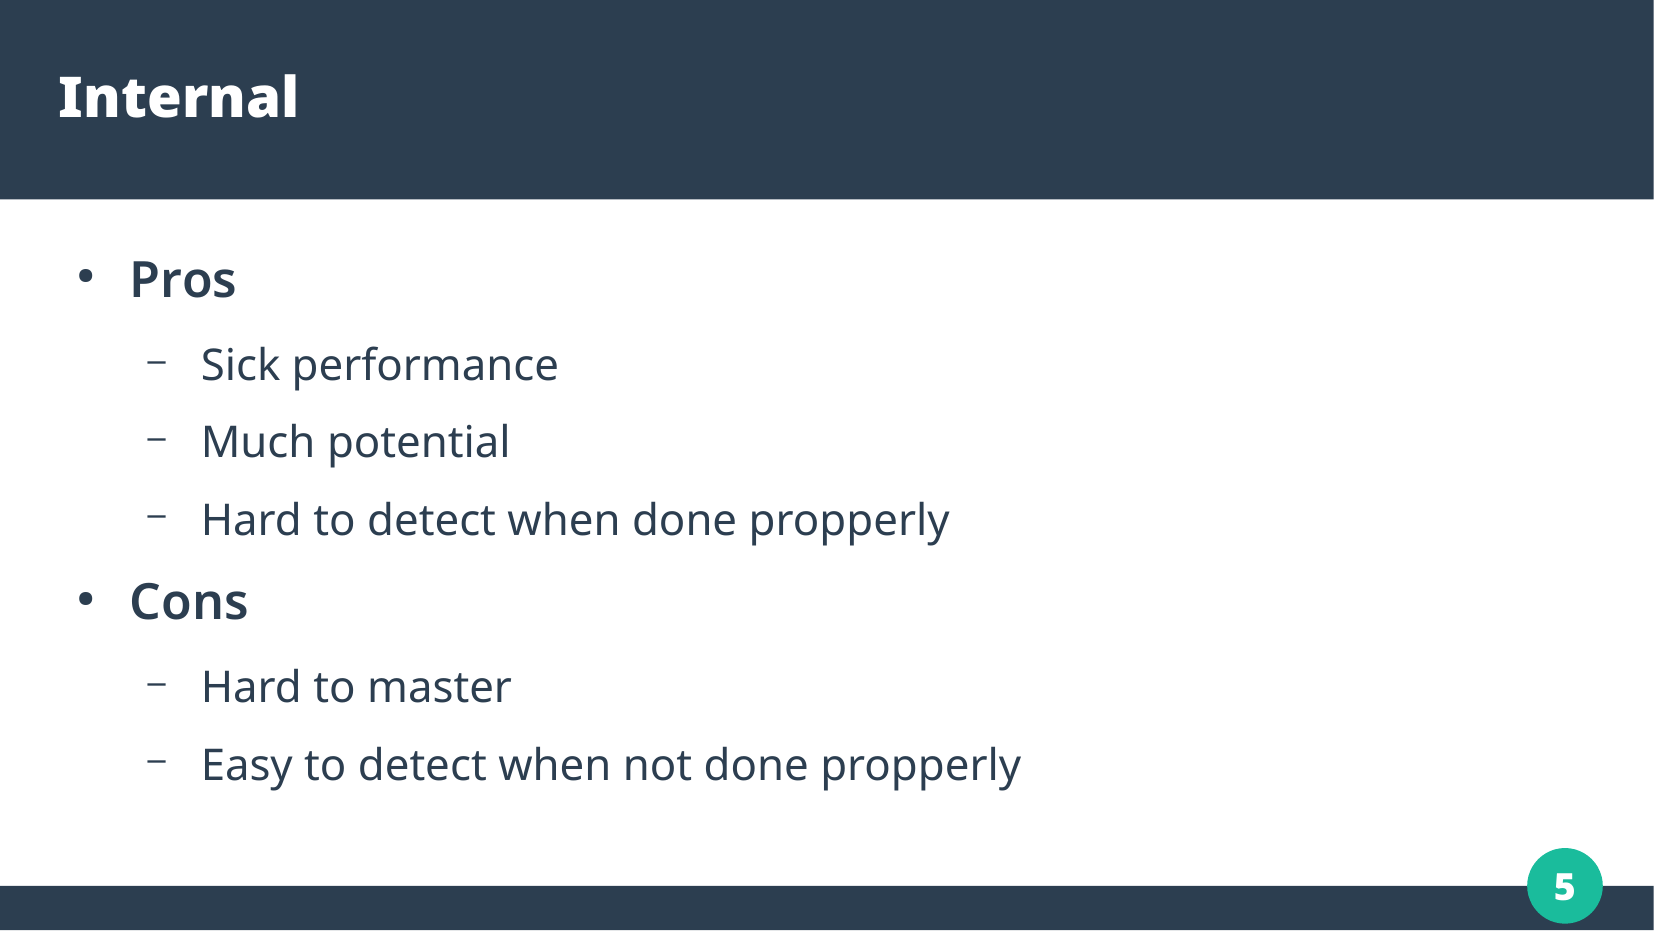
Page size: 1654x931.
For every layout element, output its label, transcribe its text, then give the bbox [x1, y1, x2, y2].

title Internal [59, 37, 1595, 155]
list Pros Sick performance Much potential Hard to detect when done propperly Cons Hard to master Easy to detect when not done propperly [59, 243, 1595, 864]
